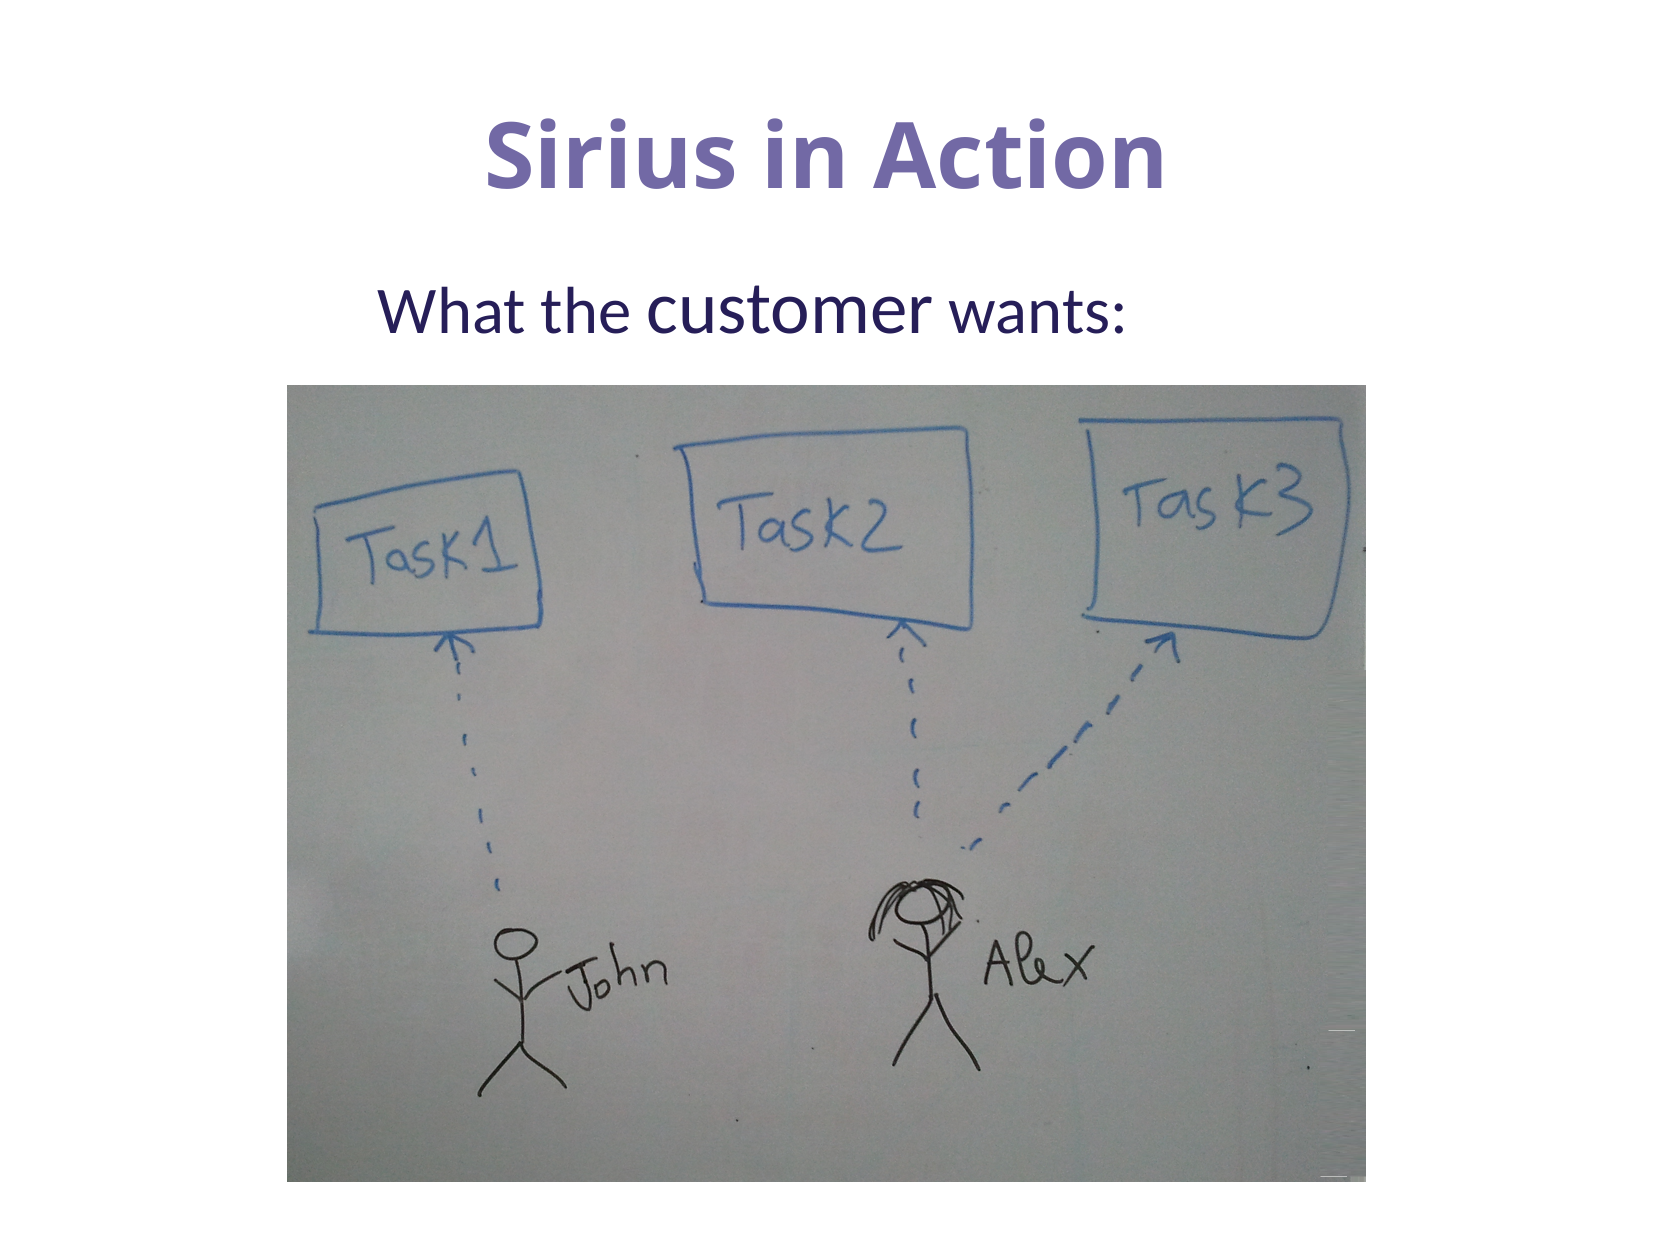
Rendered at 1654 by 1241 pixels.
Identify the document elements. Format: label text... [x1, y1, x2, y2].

list What the customer wants: [377, 277, 1276, 385]
title Sirius in Action [82, 49, 1571, 257]
picture [287, 385, 1366, 1182]
